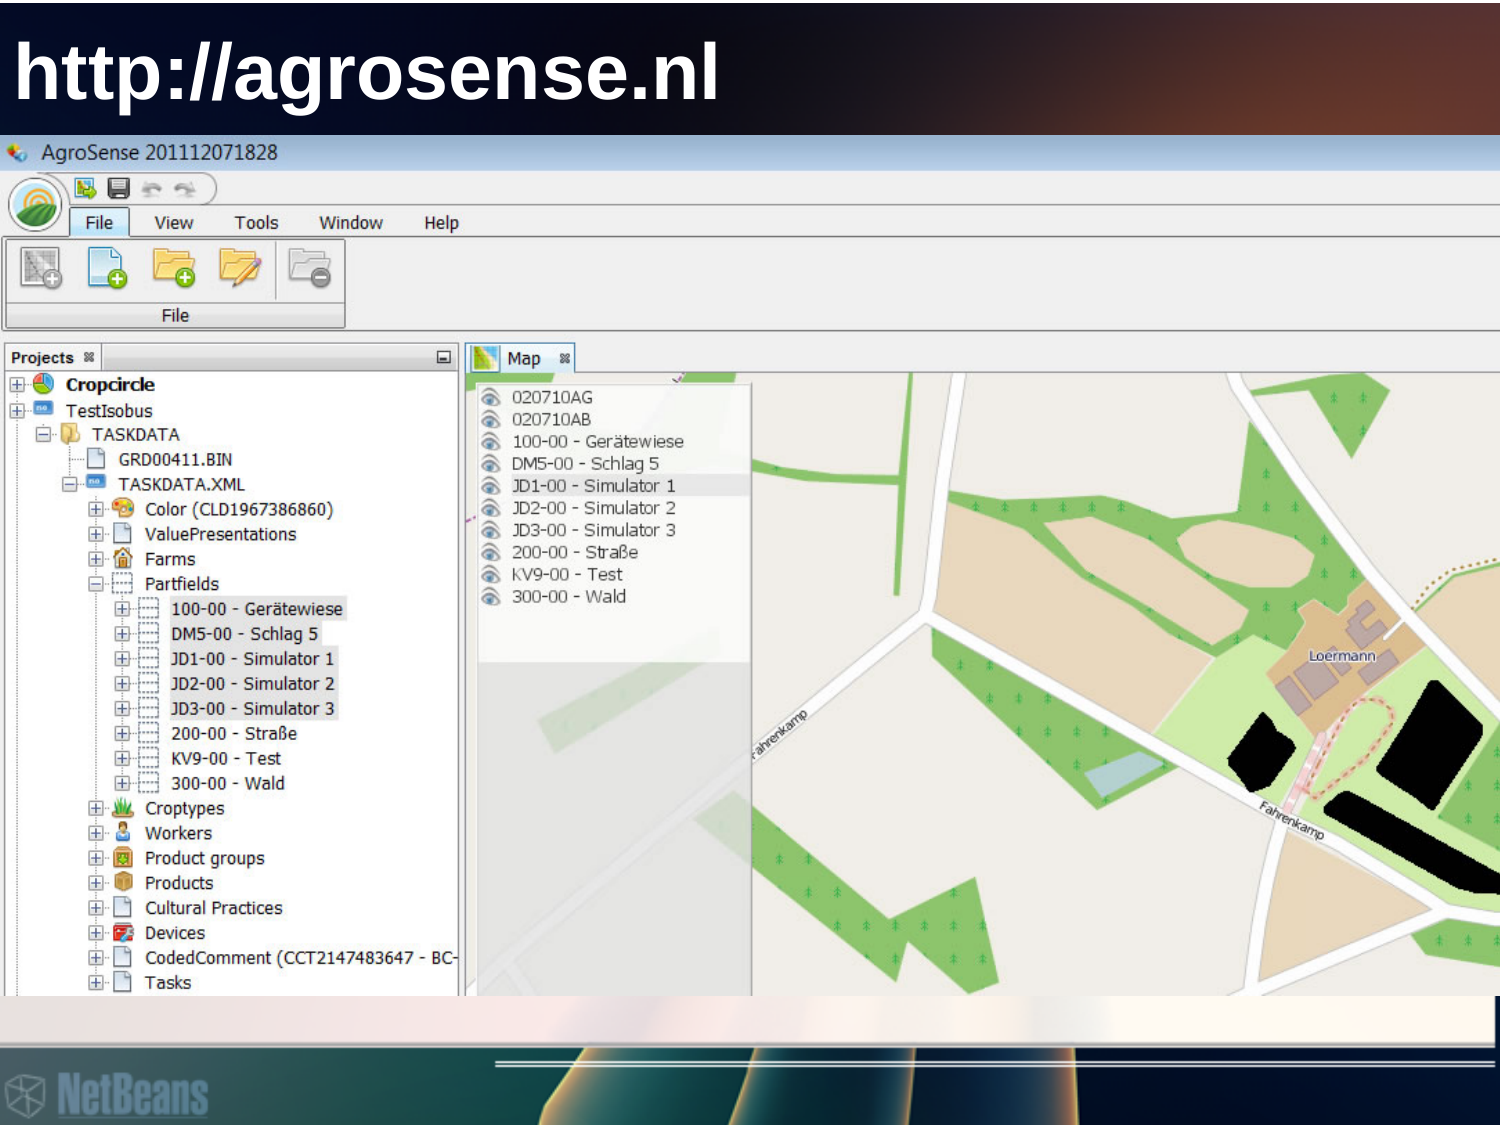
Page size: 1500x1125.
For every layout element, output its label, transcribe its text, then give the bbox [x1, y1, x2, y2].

picture [0, 3, 1500, 1125]
text_box http://agrosense.nl [13, 34, 753, 124]
